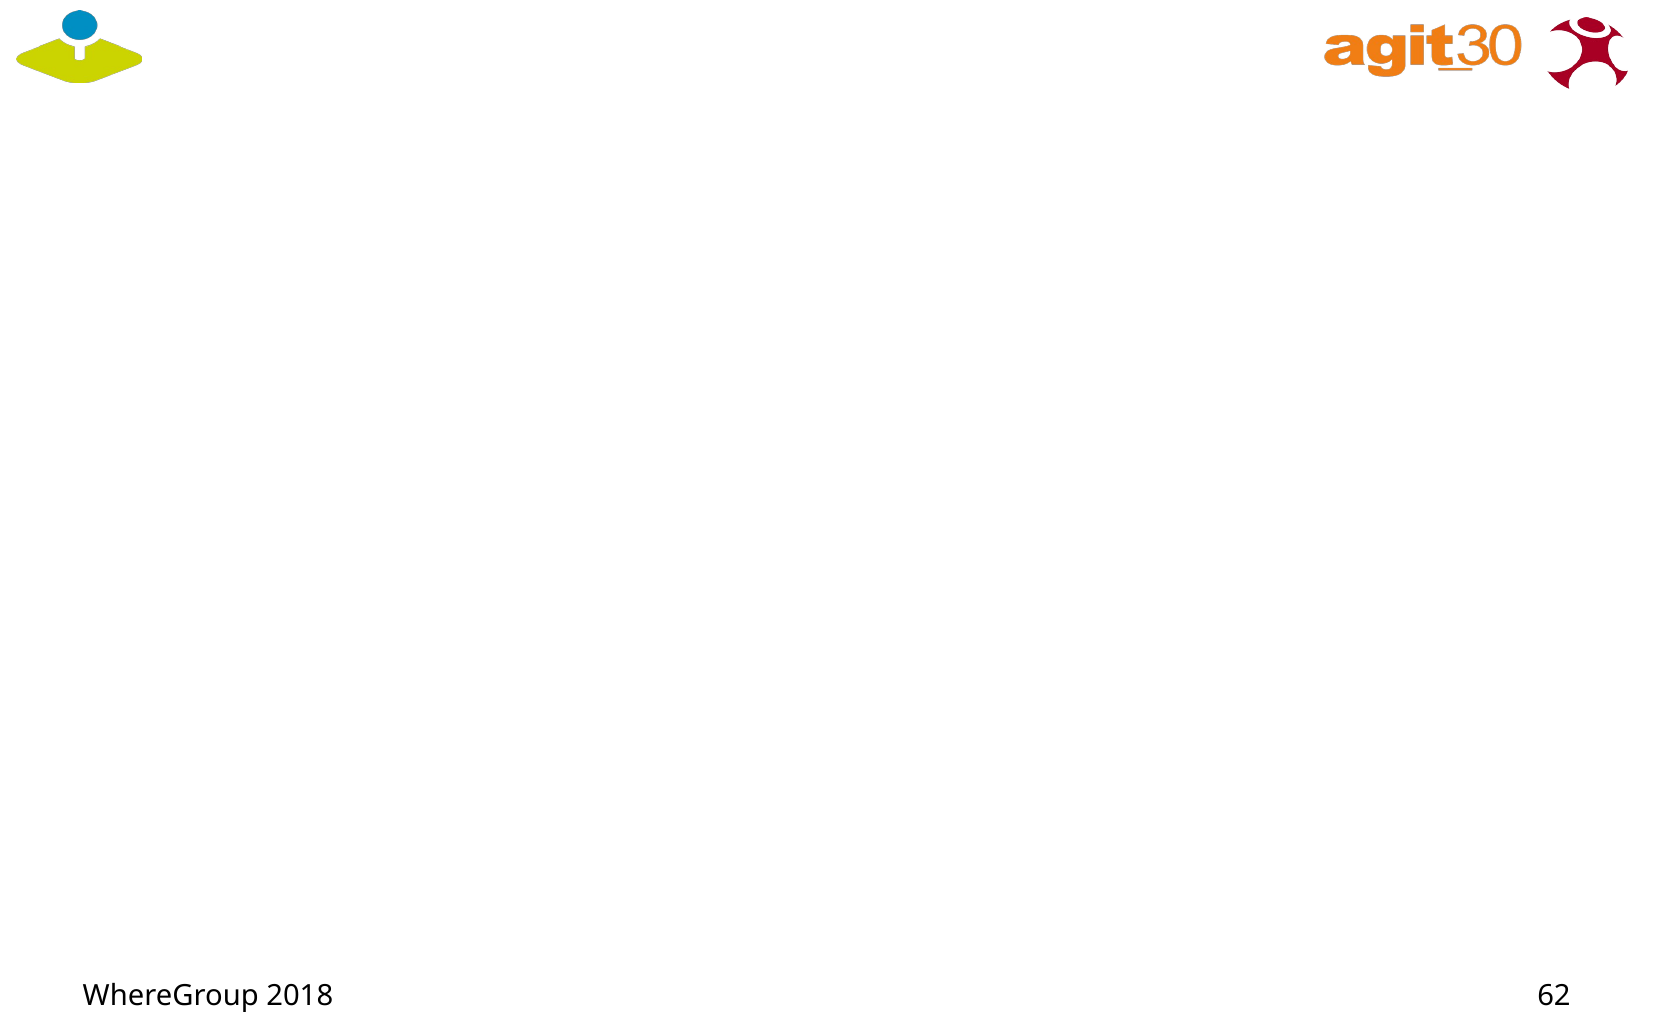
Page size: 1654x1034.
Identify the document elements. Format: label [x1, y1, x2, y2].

picture [1322, 21, 1524, 79]
picture [1547, 17, 1628, 89]
picture [16, 10, 142, 83]
